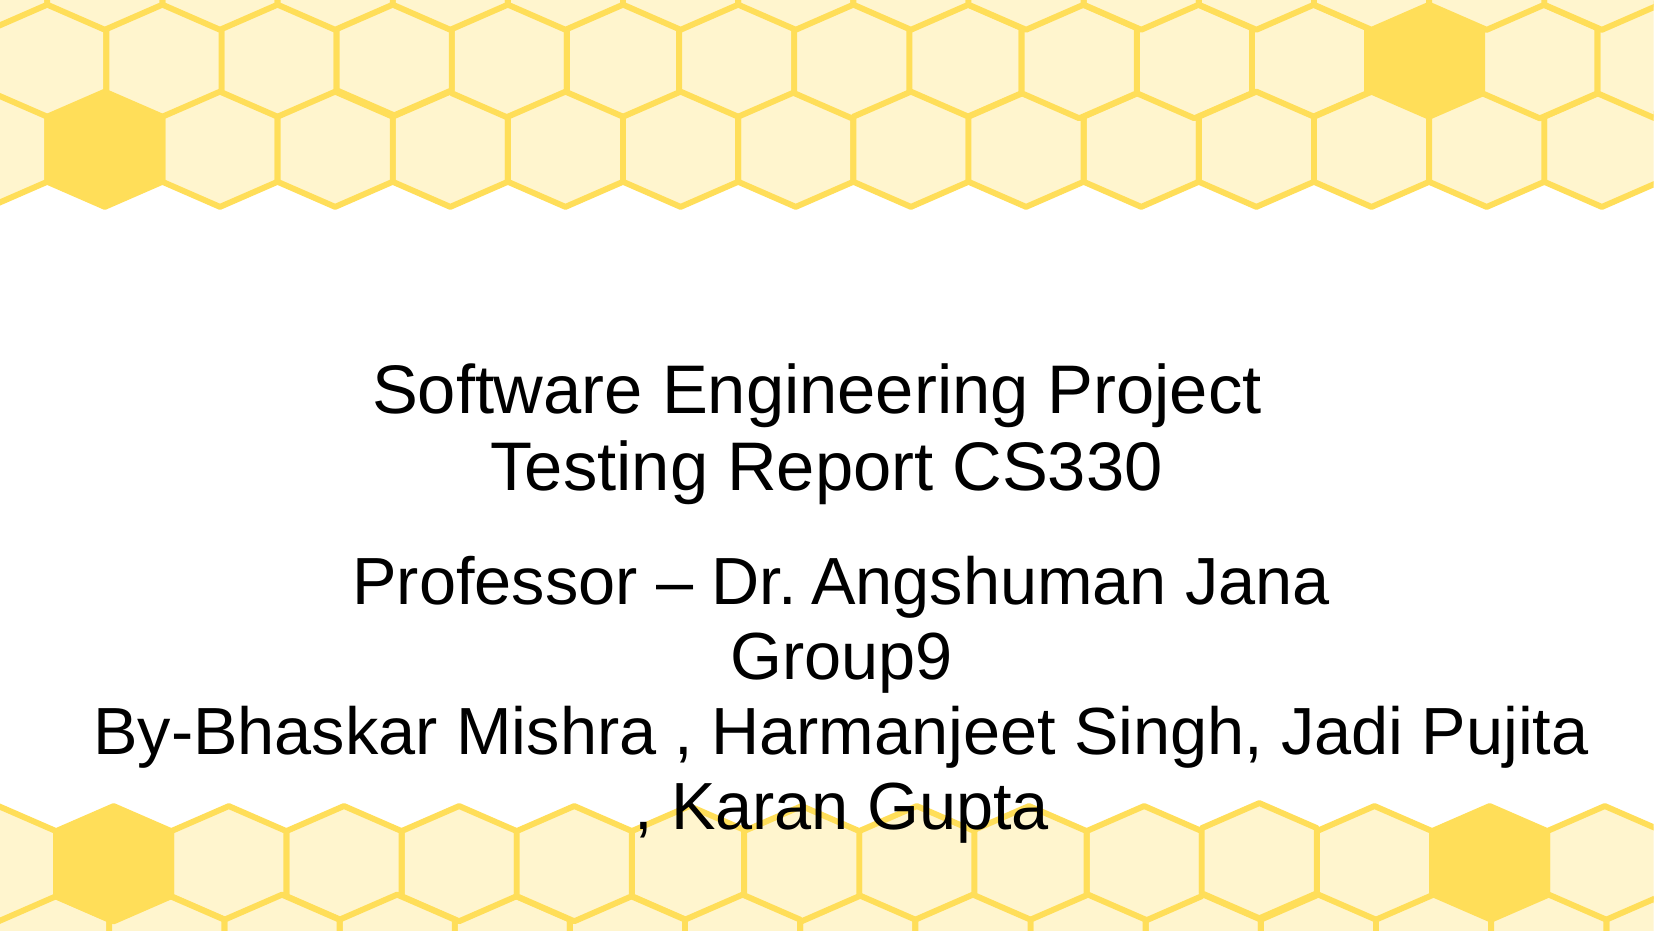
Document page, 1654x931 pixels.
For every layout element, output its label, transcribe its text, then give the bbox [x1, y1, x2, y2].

title Software Engineering Project Testing Report CS330 [88, 324, 1565, 531]
subtitle Professor – Dr. Angshuman Jana Group9 By-Bhaskar Mishra , Harmanjeet Singh, Jadi Pujita , Karan Gupta [88, 531, 1595, 857]
